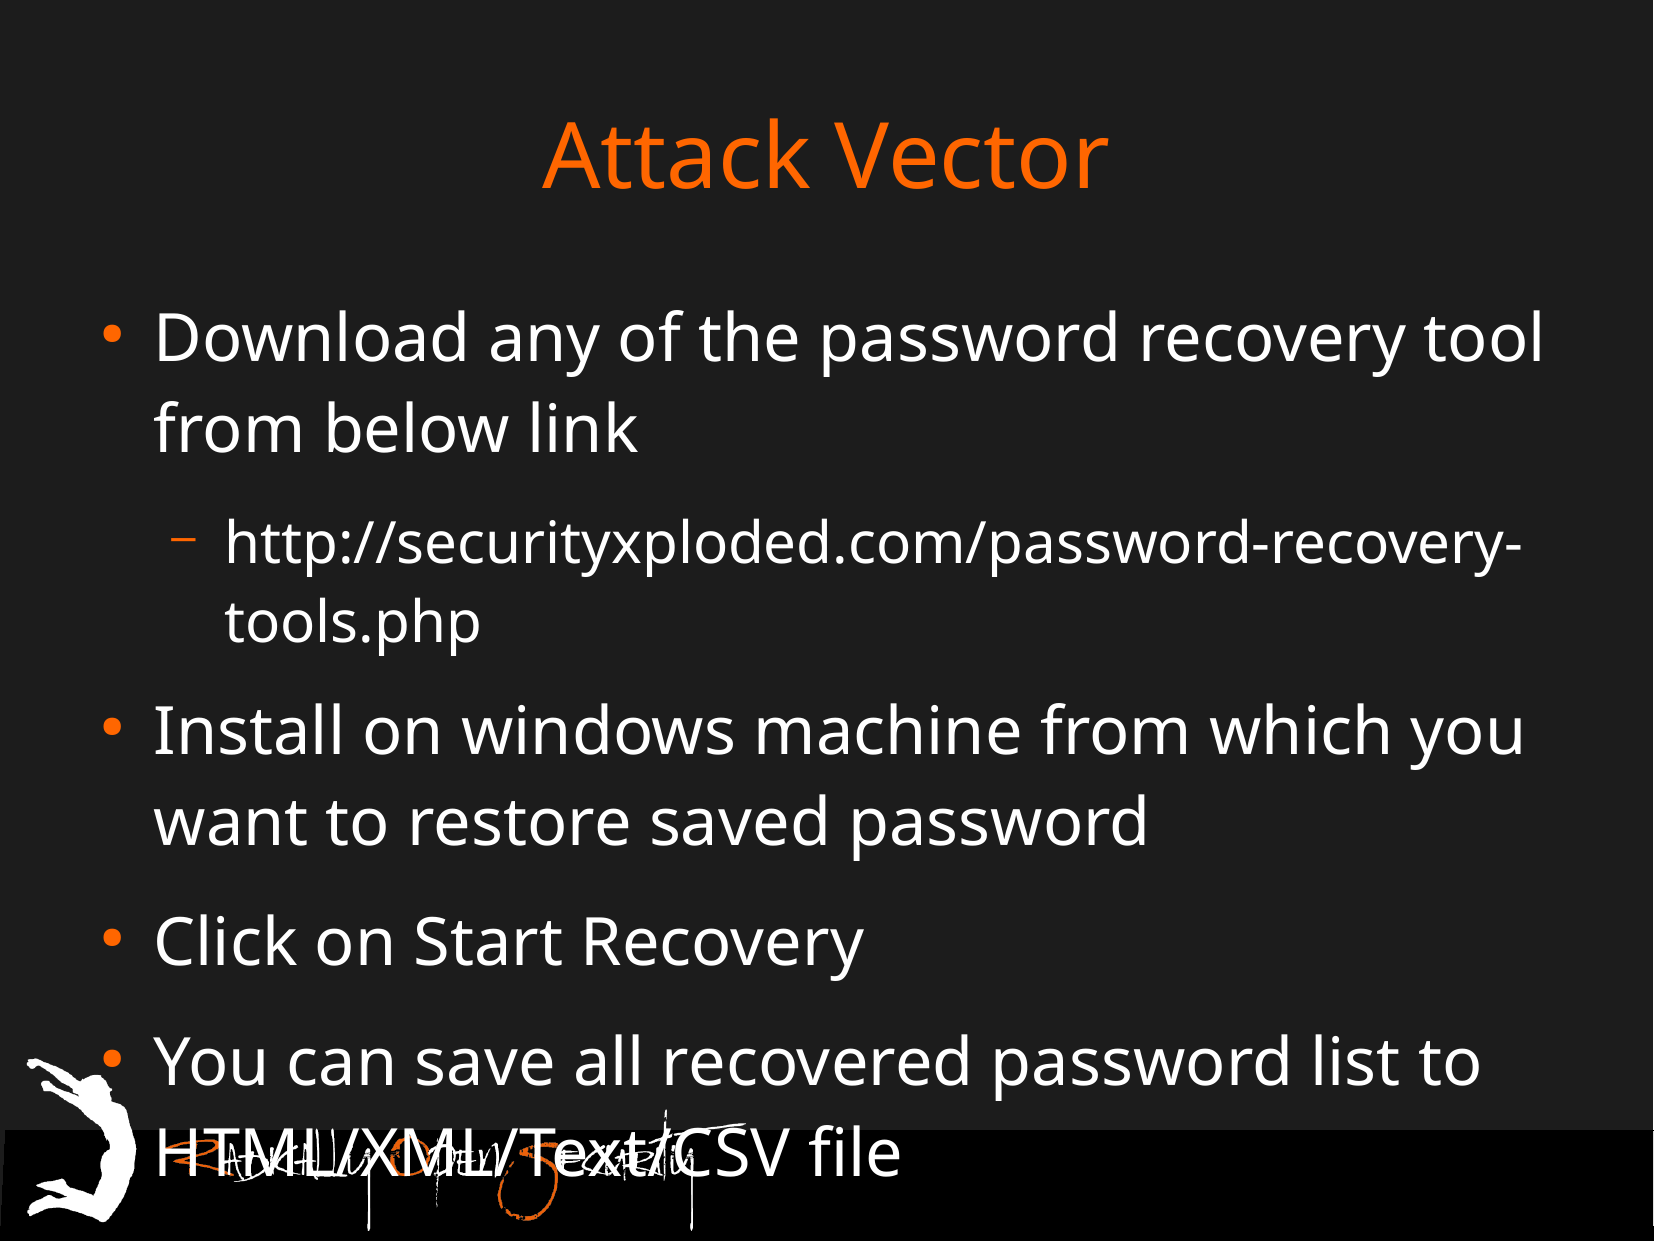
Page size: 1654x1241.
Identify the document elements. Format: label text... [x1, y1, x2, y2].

title Attack Vector [82, 49, 1571, 257]
list Download any of the password recovery tool from below link http://securityxploded.com/password-recovery-tools.php Install on windows machine from which you want to restore saved password Click on Start Recovery You can save all recovered password list to HTML/XML/Text/CSV file [82, 290, 1571, 1083]
picture [0, 1022, 778, 1241]
